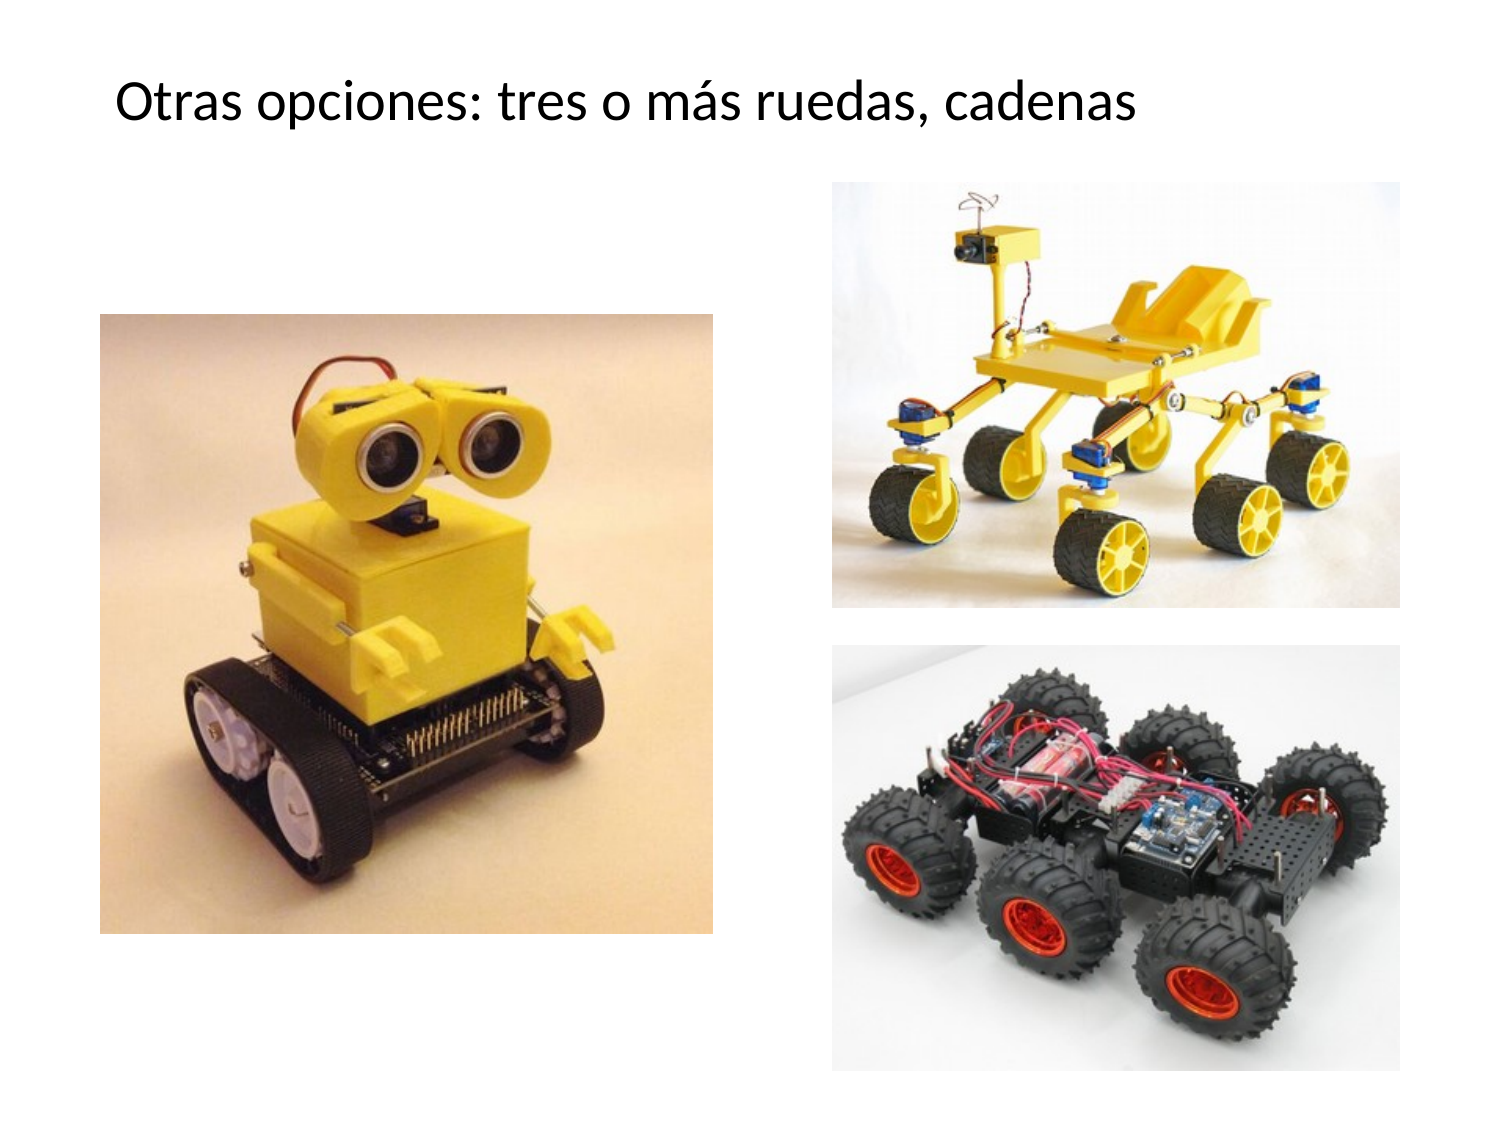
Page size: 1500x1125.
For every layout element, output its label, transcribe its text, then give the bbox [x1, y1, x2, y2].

picture [100, 314, 713, 934]
picture [832, 645, 1400, 1071]
text_box Otras opciones: tres o más ruedas, cadenas [100, 55, 1293, 140]
picture [832, 182, 1400, 608]
